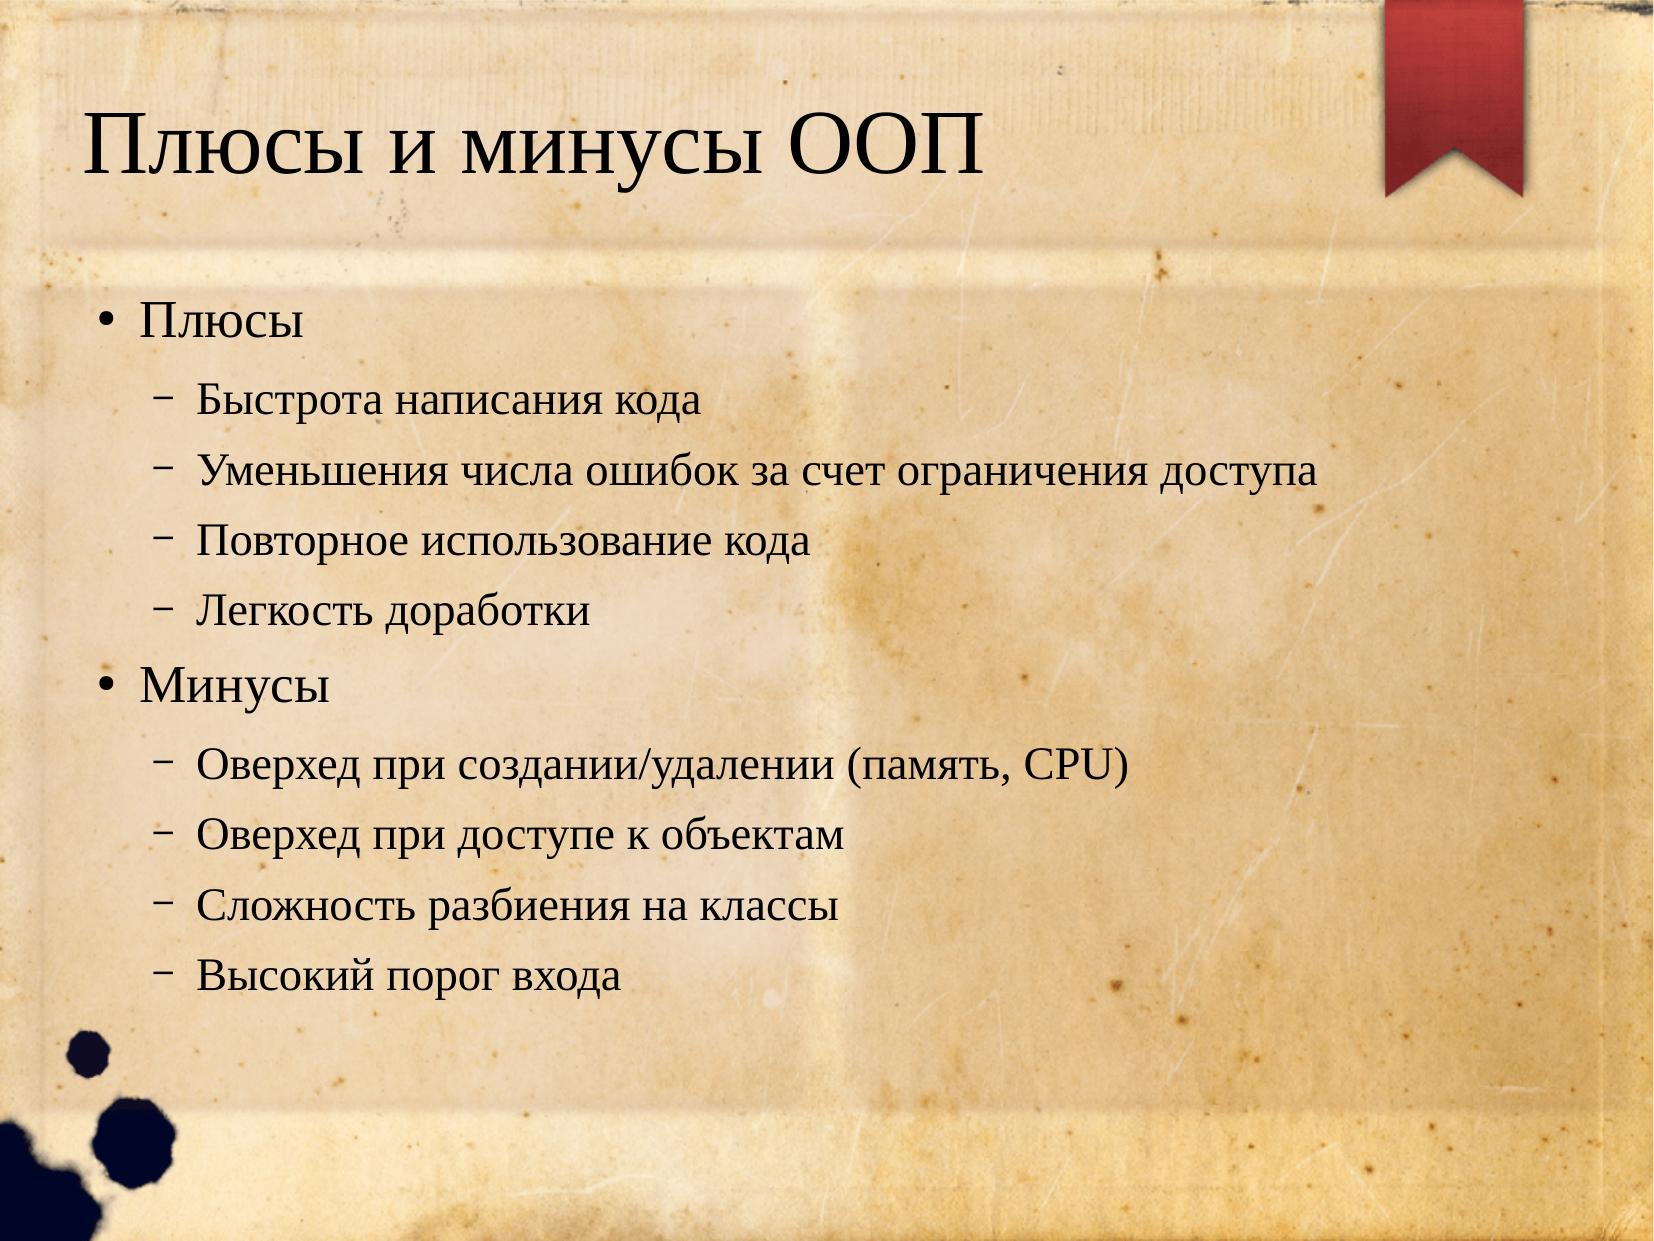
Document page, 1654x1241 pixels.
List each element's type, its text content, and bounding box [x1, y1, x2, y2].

title Плюсы и минусы ООП [82, 49, 1347, 237]
picture [0, 0, 1654, 1241]
list Плюсы Быстрота написания кода Уменьшения числа ошибок за счет ограничения доступа Повторное использование кода Легкость доработки Минусы Оверхед при создании/удалении (память, CPU) Оверхед при доступе к объектам Сложность разбиения на классы Высокий порог входа [82, 290, 1538, 1010]
